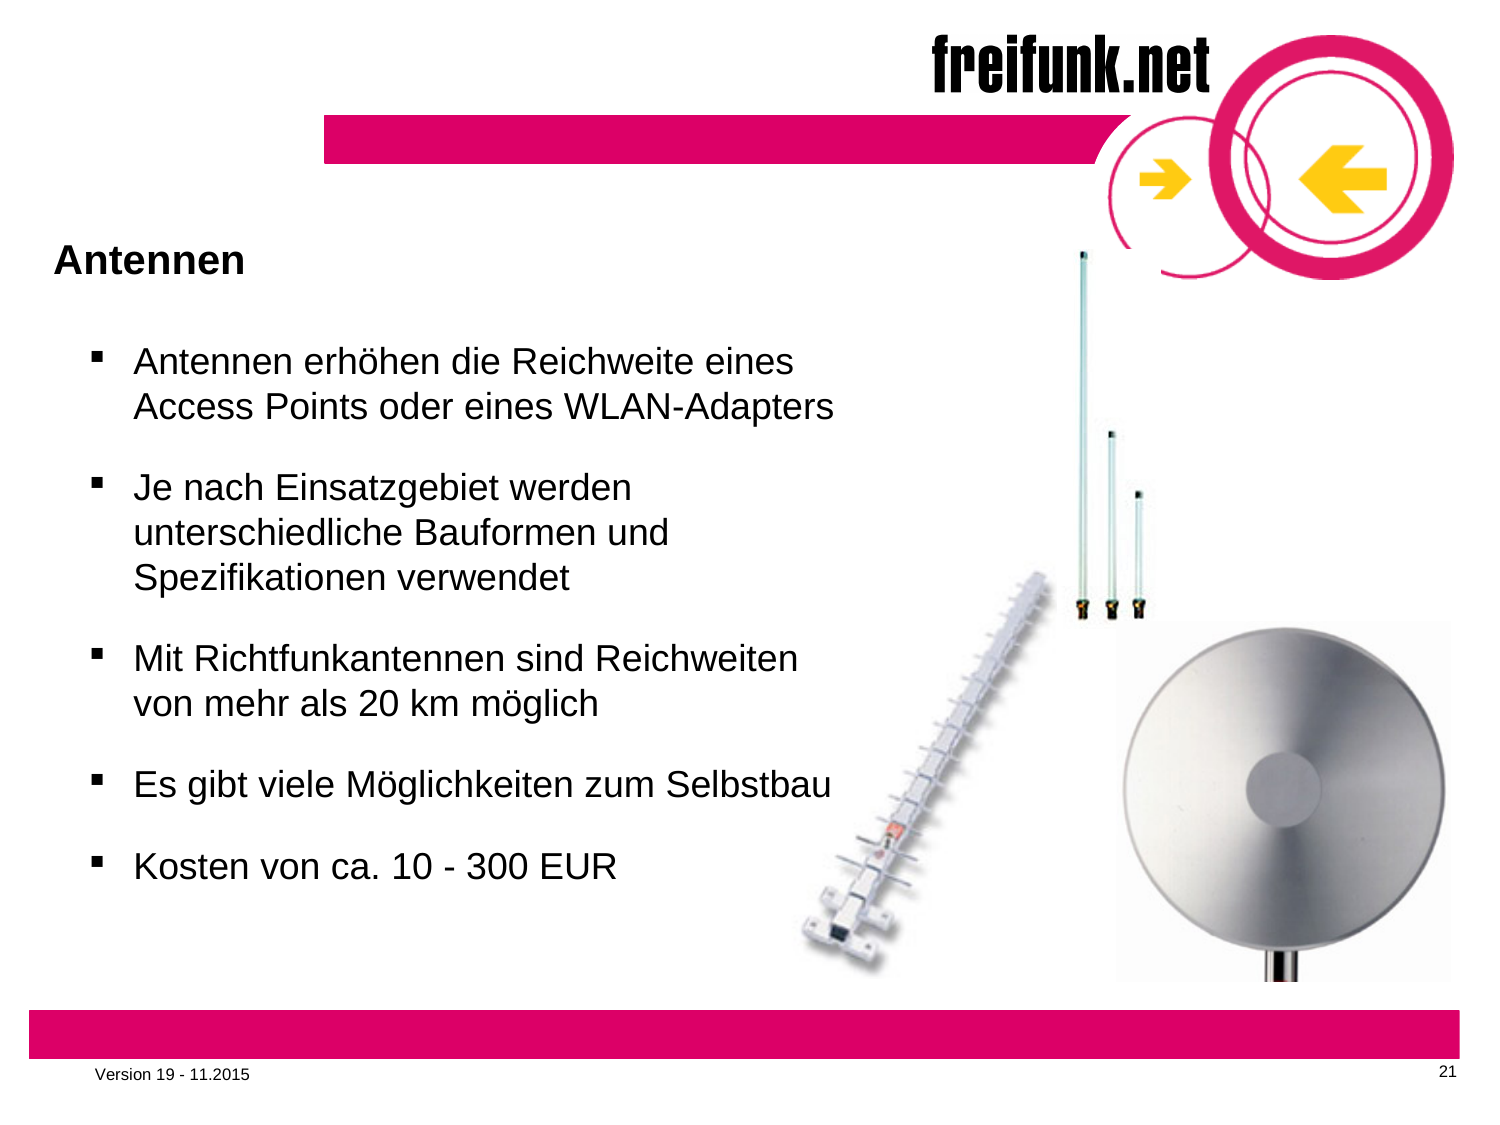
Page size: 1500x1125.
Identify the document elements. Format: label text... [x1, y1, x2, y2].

picture [777, 34, 1454, 982]
text_box Antennen erhöhen die Reichweite eines Access Points oder eines WLAN-Adapters Je nach Einsatzgebiet werden unterschiedliche Bauformen und Spezifikationen verwendet Mit Richtfunkantennen sind Reichweiten von mehr als 20 km möglich Es gibt viele Möglichkeiten zum Selbstbau Kosten von ca. 10 - 300 EUR [59, 337, 864, 976]
text_box Antennen [53, 233, 1046, 313]
